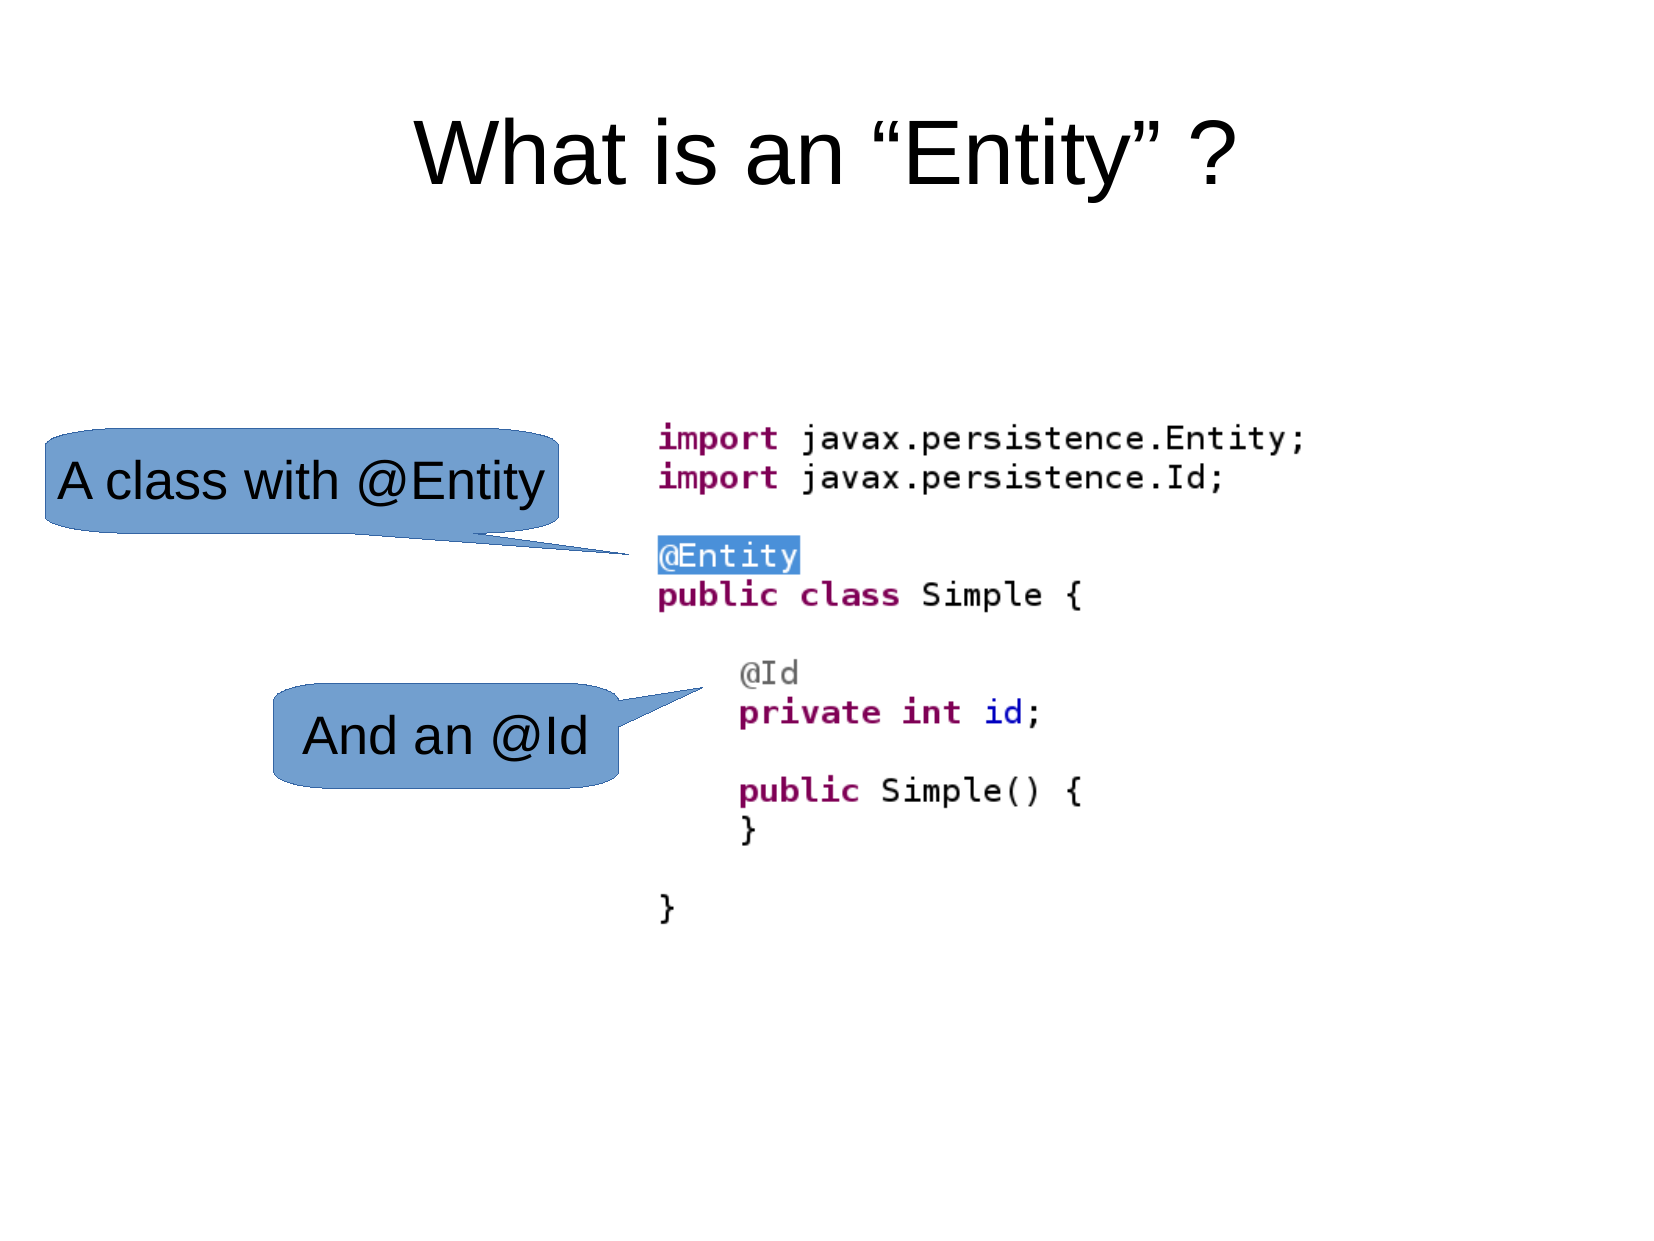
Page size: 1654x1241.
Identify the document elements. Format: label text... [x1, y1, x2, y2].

title What is an “Entity” ? [82, 49, 1571, 257]
text_box And an @Id [273, 683, 703, 789]
text_box A class with @Entity [45, 428, 629, 555]
picture [655, 415, 1307, 932]
